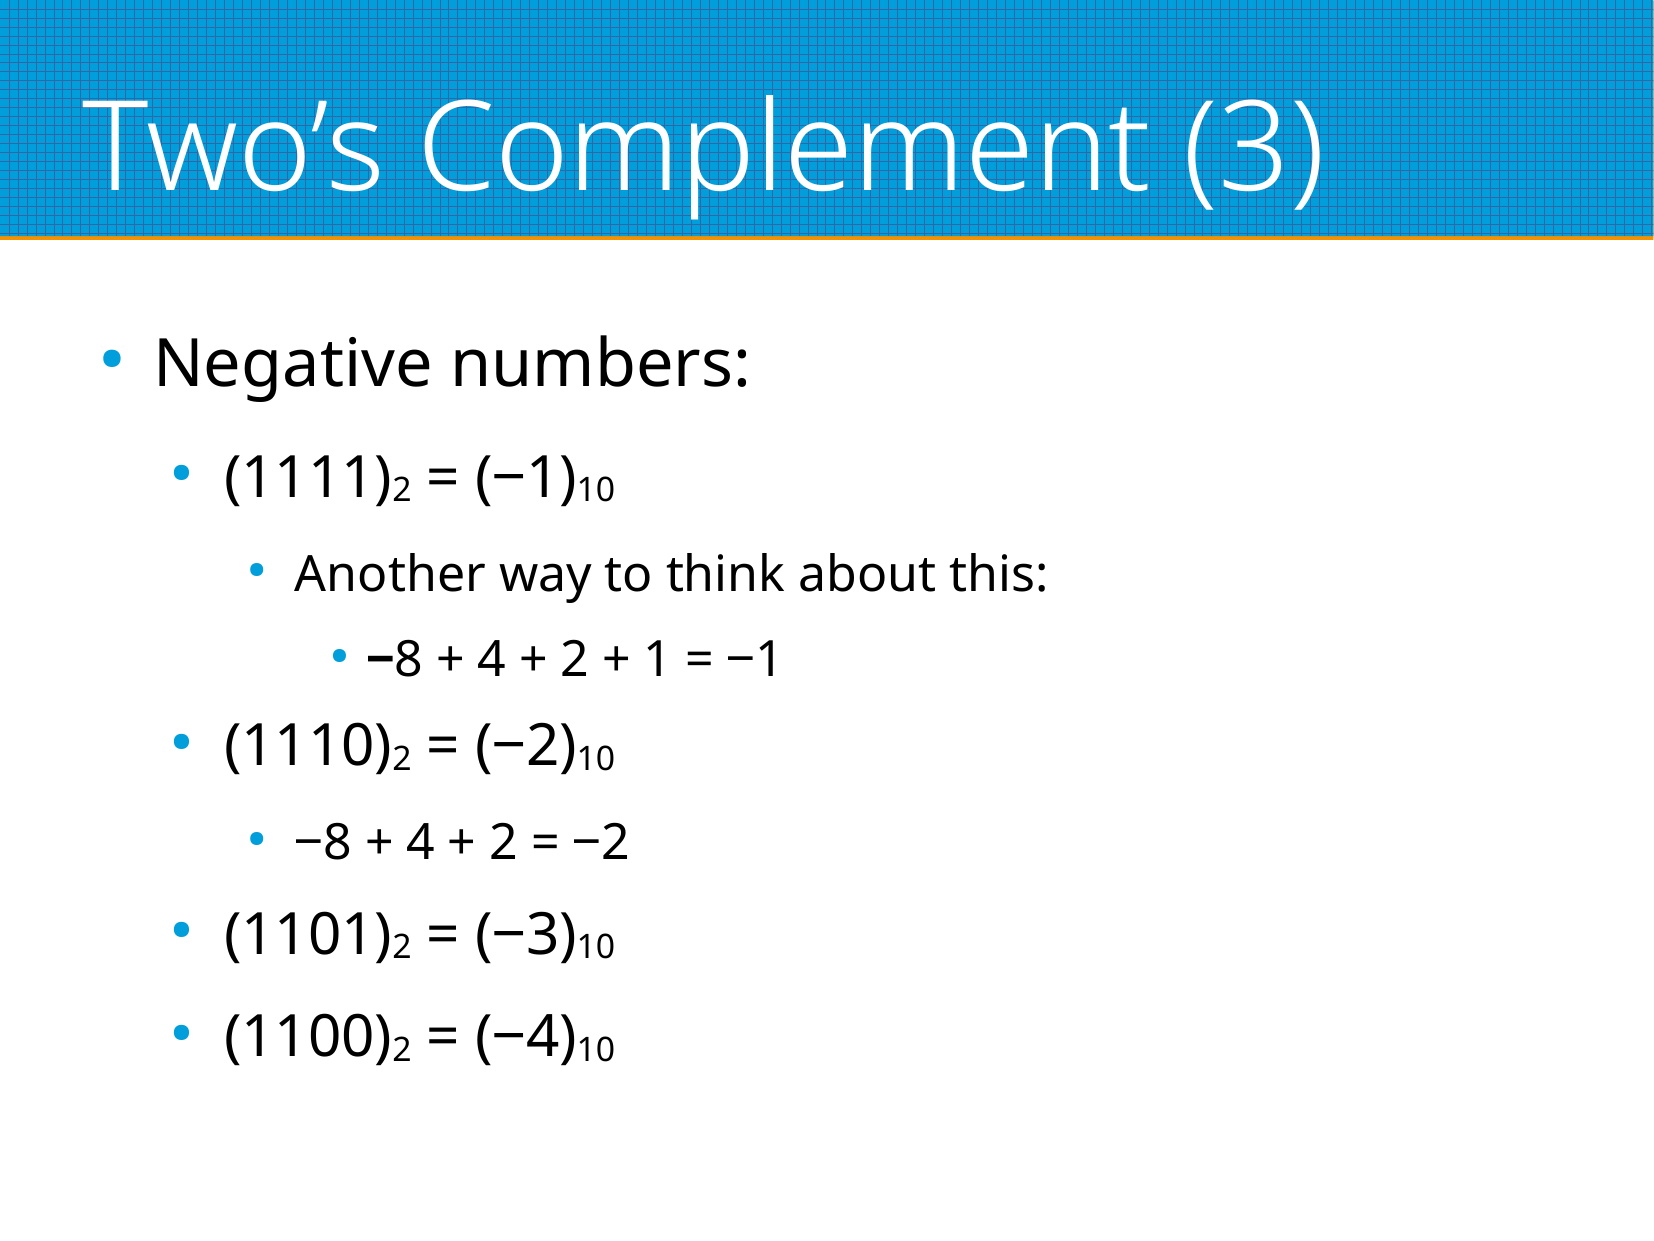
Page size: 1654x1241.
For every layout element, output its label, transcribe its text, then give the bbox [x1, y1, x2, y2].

list Negative numbers: (1111)2 = (‒1)10 Another way to think about this: ‒8 + 4 + 2 + 1 = ‒1 (1110)2 = (‒2)10 ‒8 + 4 + 2 = ‒2 (1101)2 = (‒3)10 (1100)2 = (‒4)10 [82, 314, 1563, 1081]
title Two’s Complement (3) [82, 19, 1571, 227]
